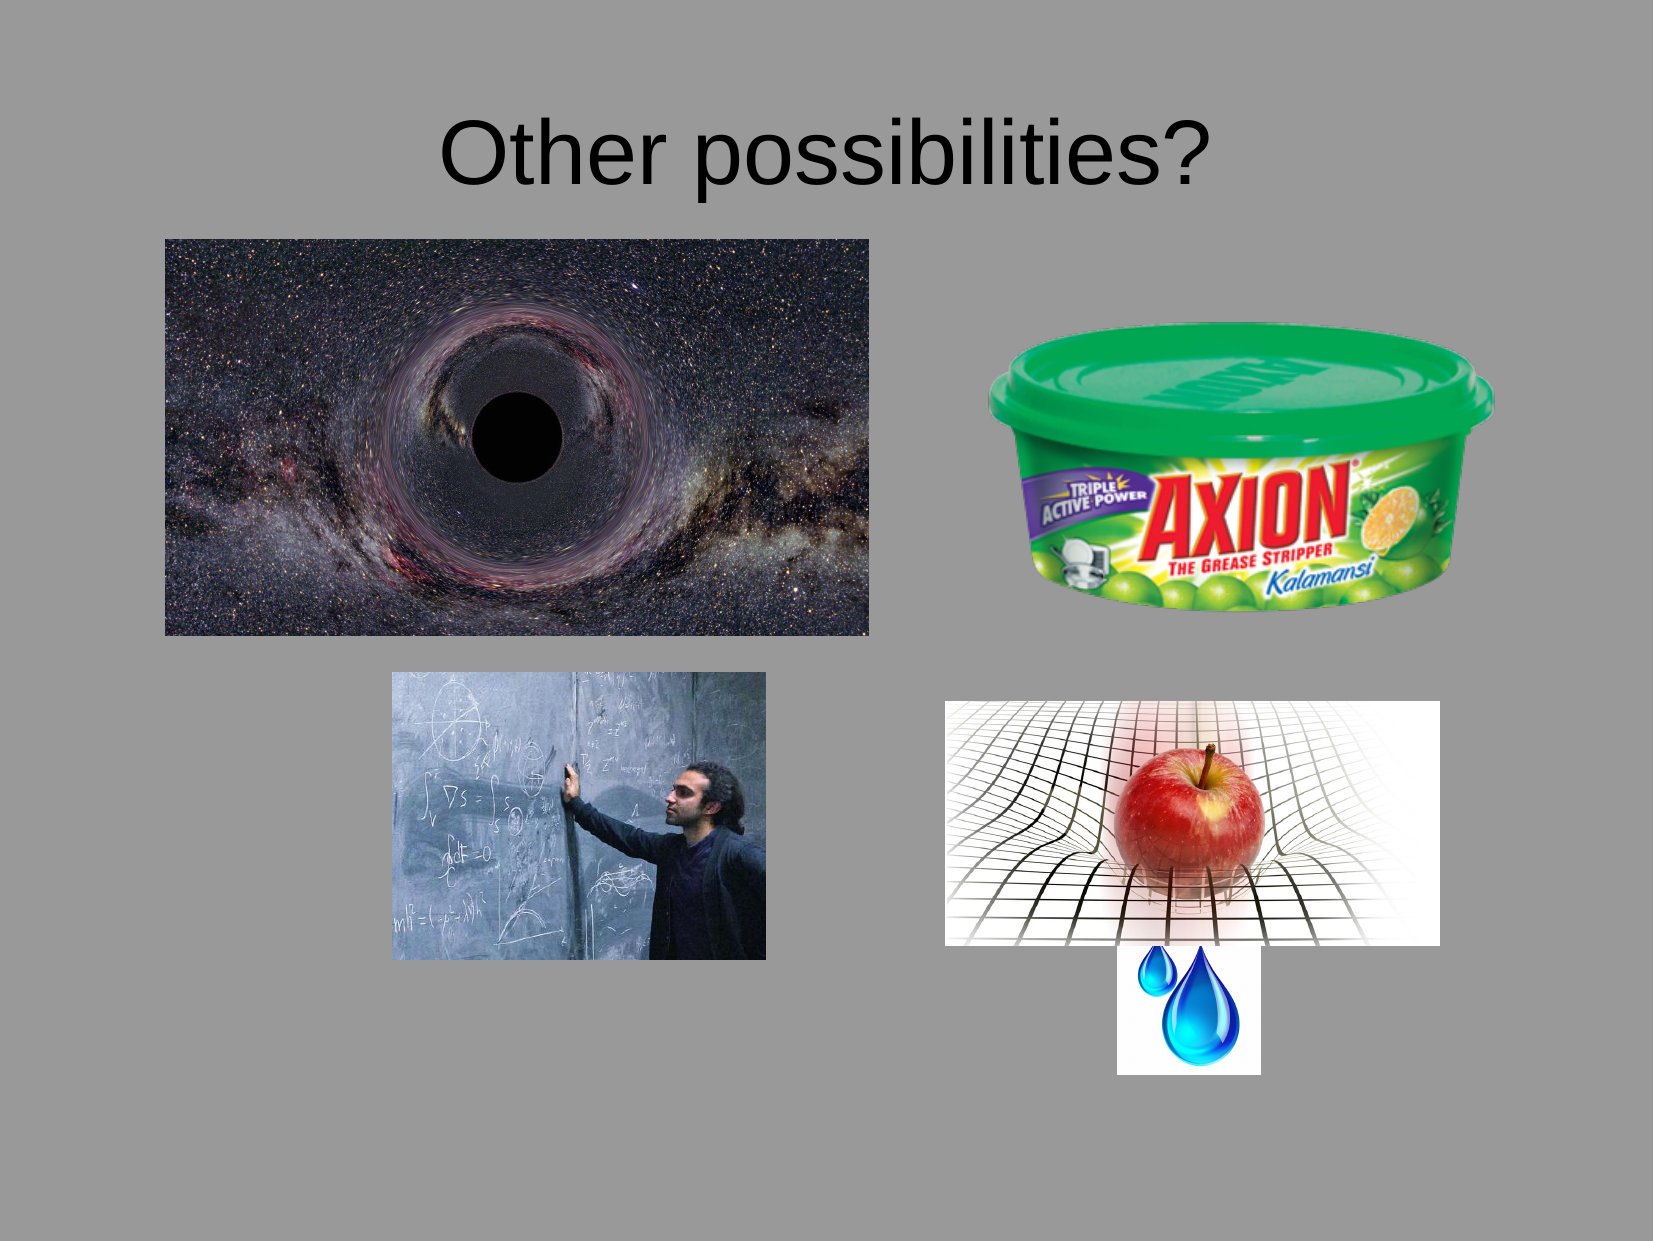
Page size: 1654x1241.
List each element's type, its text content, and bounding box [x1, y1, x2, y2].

title Other possibilities? [82, 49, 1571, 257]
picture [165, 239, 869, 636]
picture [975, 304, 1521, 646]
picture [392, 672, 766, 961]
picture [945, 701, 1441, 1075]
